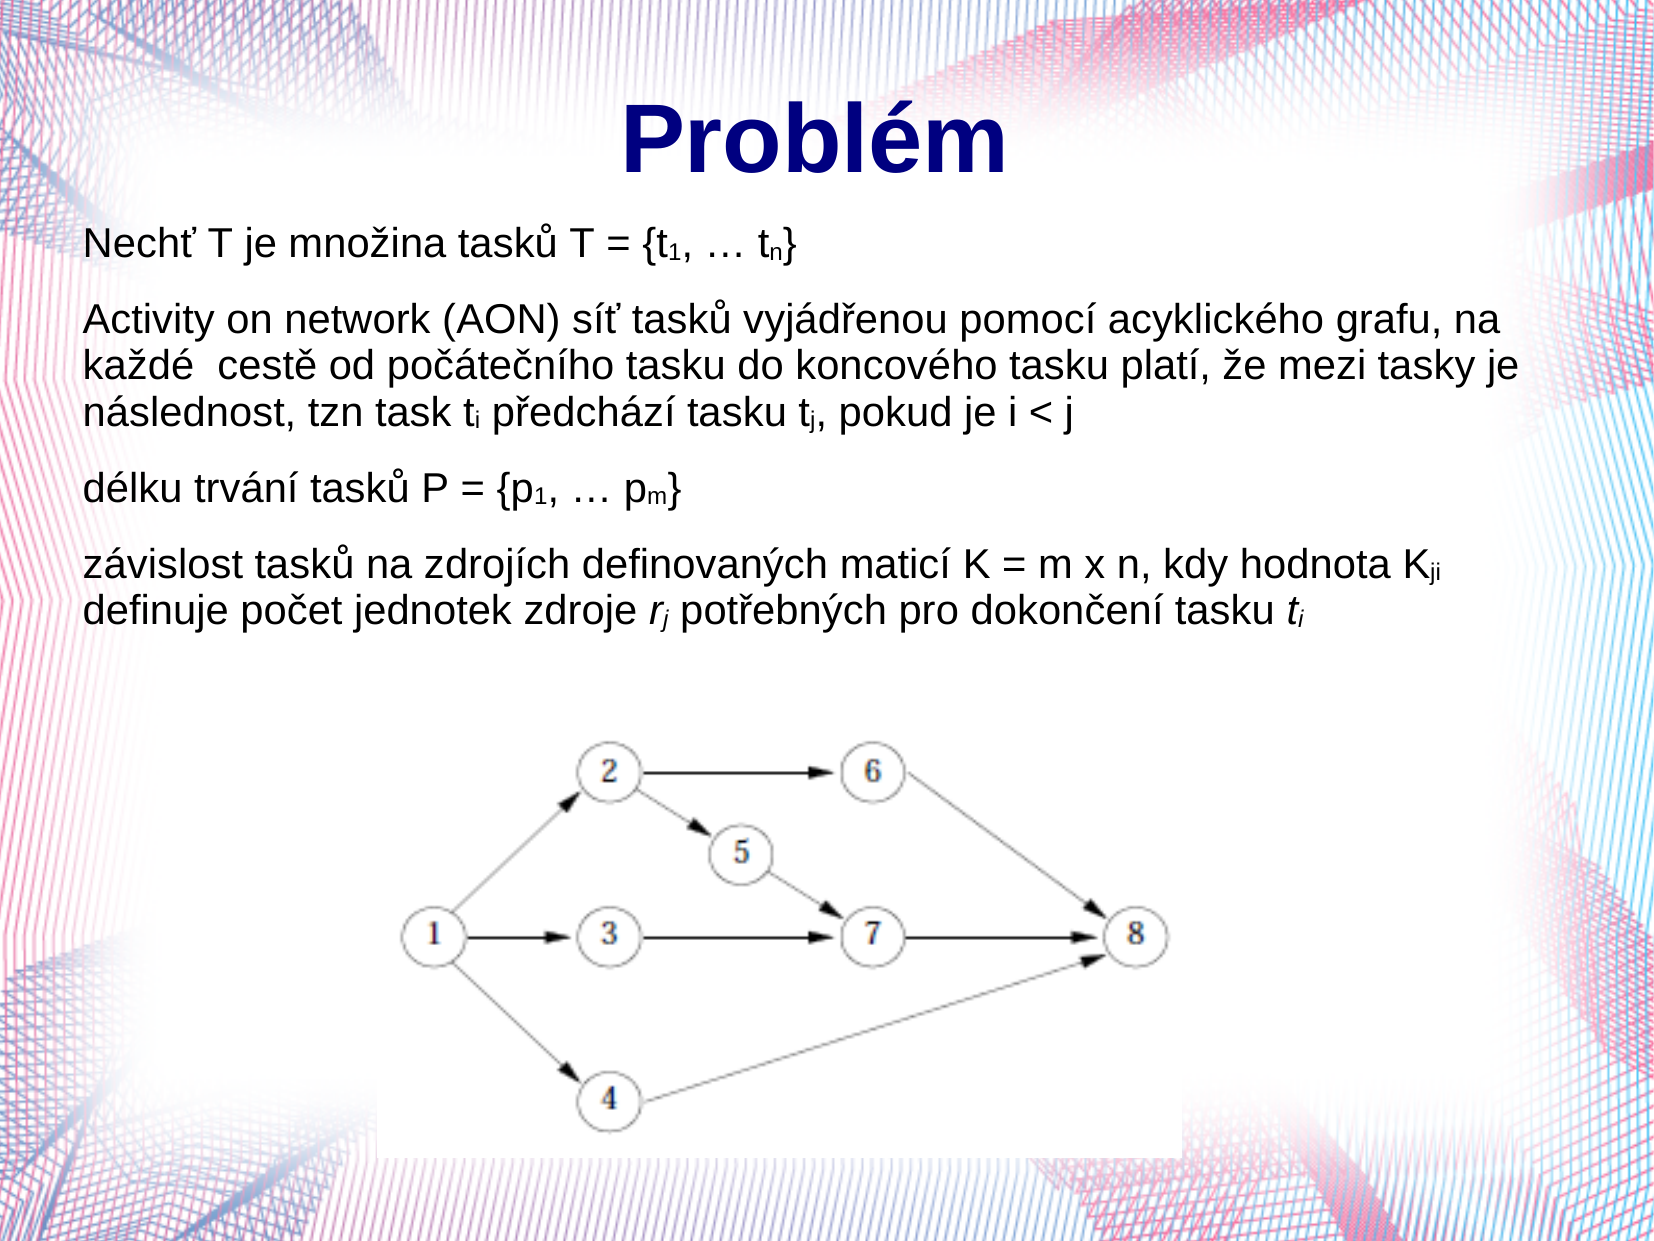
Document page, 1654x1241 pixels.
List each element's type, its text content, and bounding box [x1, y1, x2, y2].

list Nechť T je množina tasků T = {t1, … tn} Activity on network (AON) síť tasků vyjádřenou pomocí acyklického grafu, na každé cestě od počátečního tasku do koncového tasku platí, že mezi tasky je následnost, tzn task ti předchází tasku tj, pokud je i < j délku trvání tasků P = {p1, … pm} závislost tasků na zdrojích definovaných maticí K = m x n, kdy hodnota Kji definuje počet jednotek zdroje rj potřebných pro dokončení tasku ti [82, 219, 1595, 827]
title Problém [70, 35, 1559, 243]
picture [0, 0, 1654, 1241]
